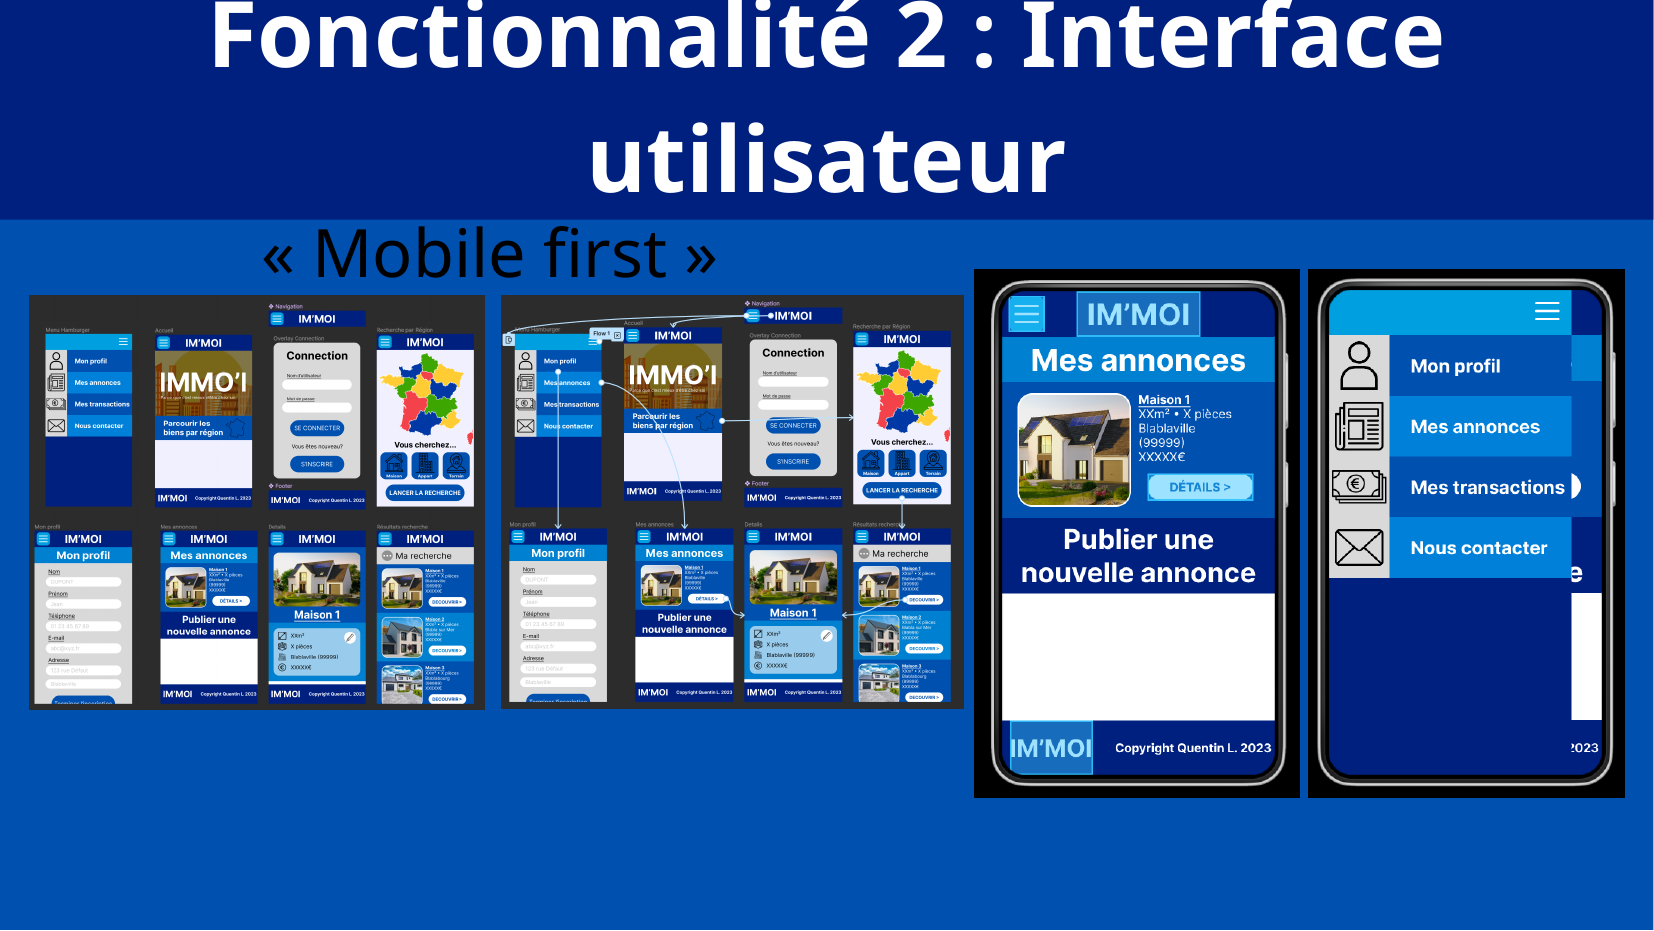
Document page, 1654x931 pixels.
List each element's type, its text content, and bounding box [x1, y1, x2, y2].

picture [29, 295, 485, 710]
title Fonctionnalité 2 : Interface utilisateur [0, 0, 1654, 189]
text_box « Mobile first » [206, 206, 774, 296]
picture [974, 269, 1300, 798]
picture [501, 295, 964, 709]
picture [1308, 269, 1625, 798]
